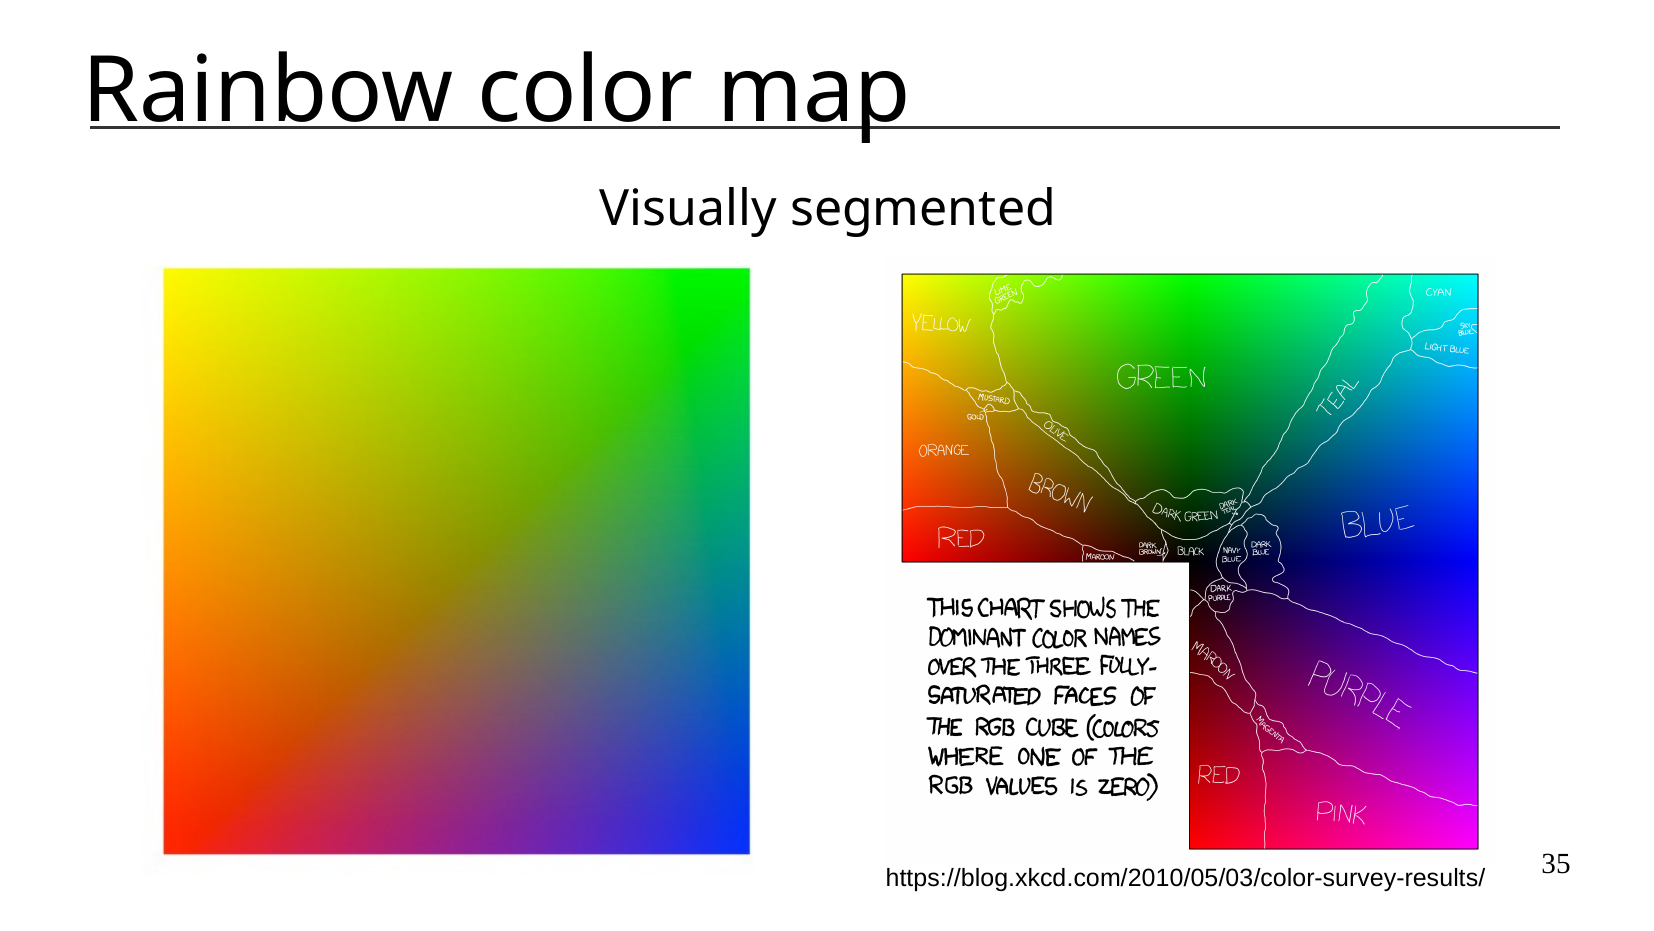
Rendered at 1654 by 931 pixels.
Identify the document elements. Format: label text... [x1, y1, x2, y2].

picture [90, 194, 824, 929]
picture [885, 257, 1495, 853]
text_box Visually segmented [585, 165, 1093, 240]
title Rainbow color map [82, 32, 1571, 140]
text_box https://blog.xkcd.com/2010/05/03/color-survey-results/ [877, 853, 1495, 901]
